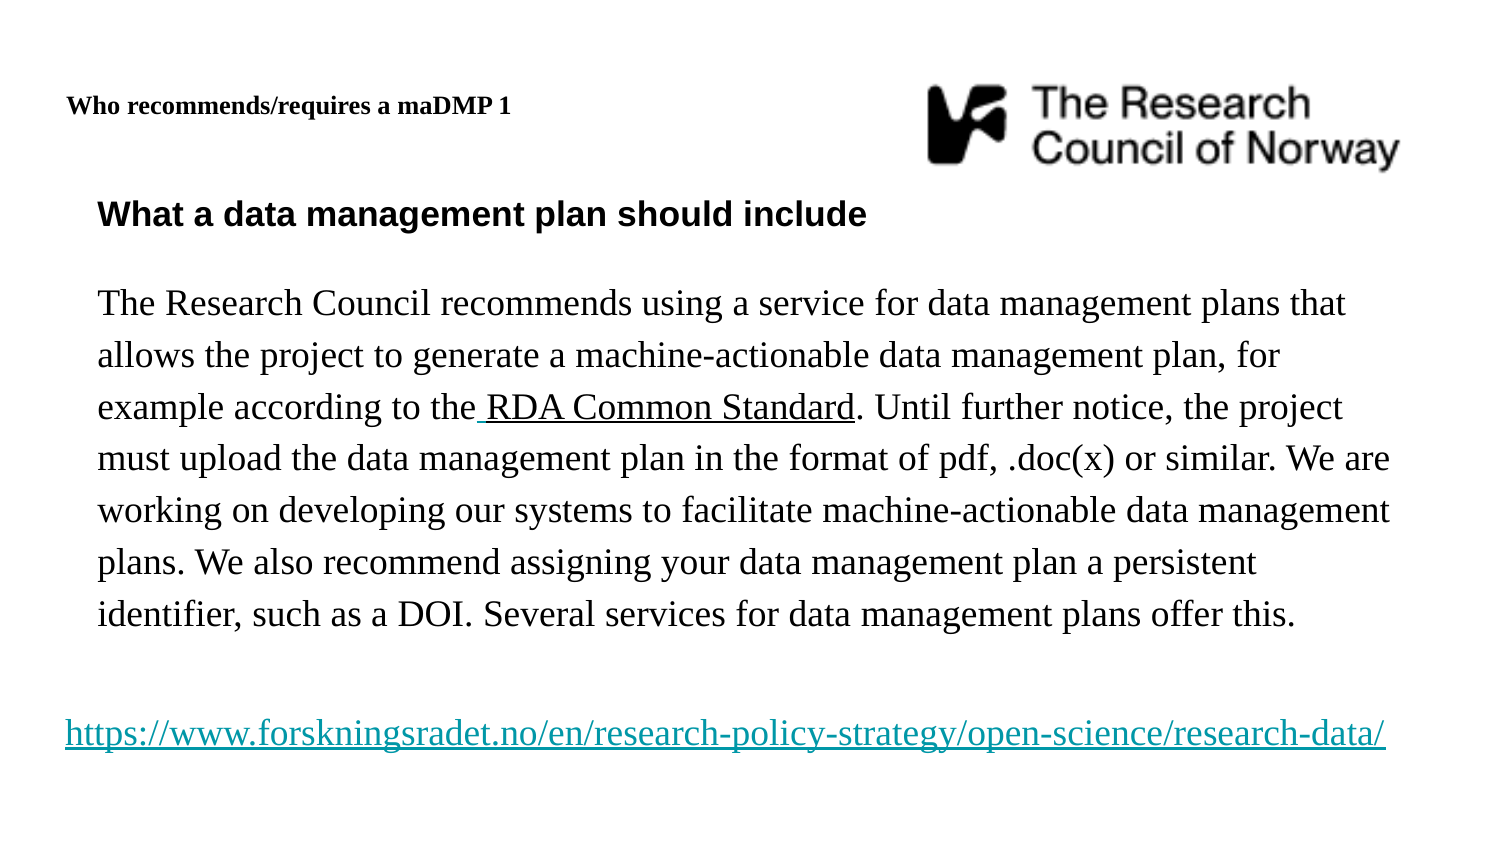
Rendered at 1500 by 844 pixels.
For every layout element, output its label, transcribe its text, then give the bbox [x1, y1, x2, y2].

title Who recommends/requires a maDMP 1 [51, 72, 887, 167]
text_box https://www.forskningsradet.no/en/research-policy-strategy/open-science/research-data/ [50, 693, 1500, 769]
picture [887, 57, 1472, 192]
text_box What a data management plan should include The Research Council recommends using a service for data management plans that allows the project to generate a machine-actionable data management plan, for example according to the RDA Common Standard. Until further notice, the project must upload the data management plan in the format of pdf, .doc(x) or similar. We are working on developing our systems to facilitate machine-actionable data management plans. We also recommend assigning your data management plan a persistent identifier, such as a DOI. Several services for data management plans offer this. [82, 170, 1426, 649]
